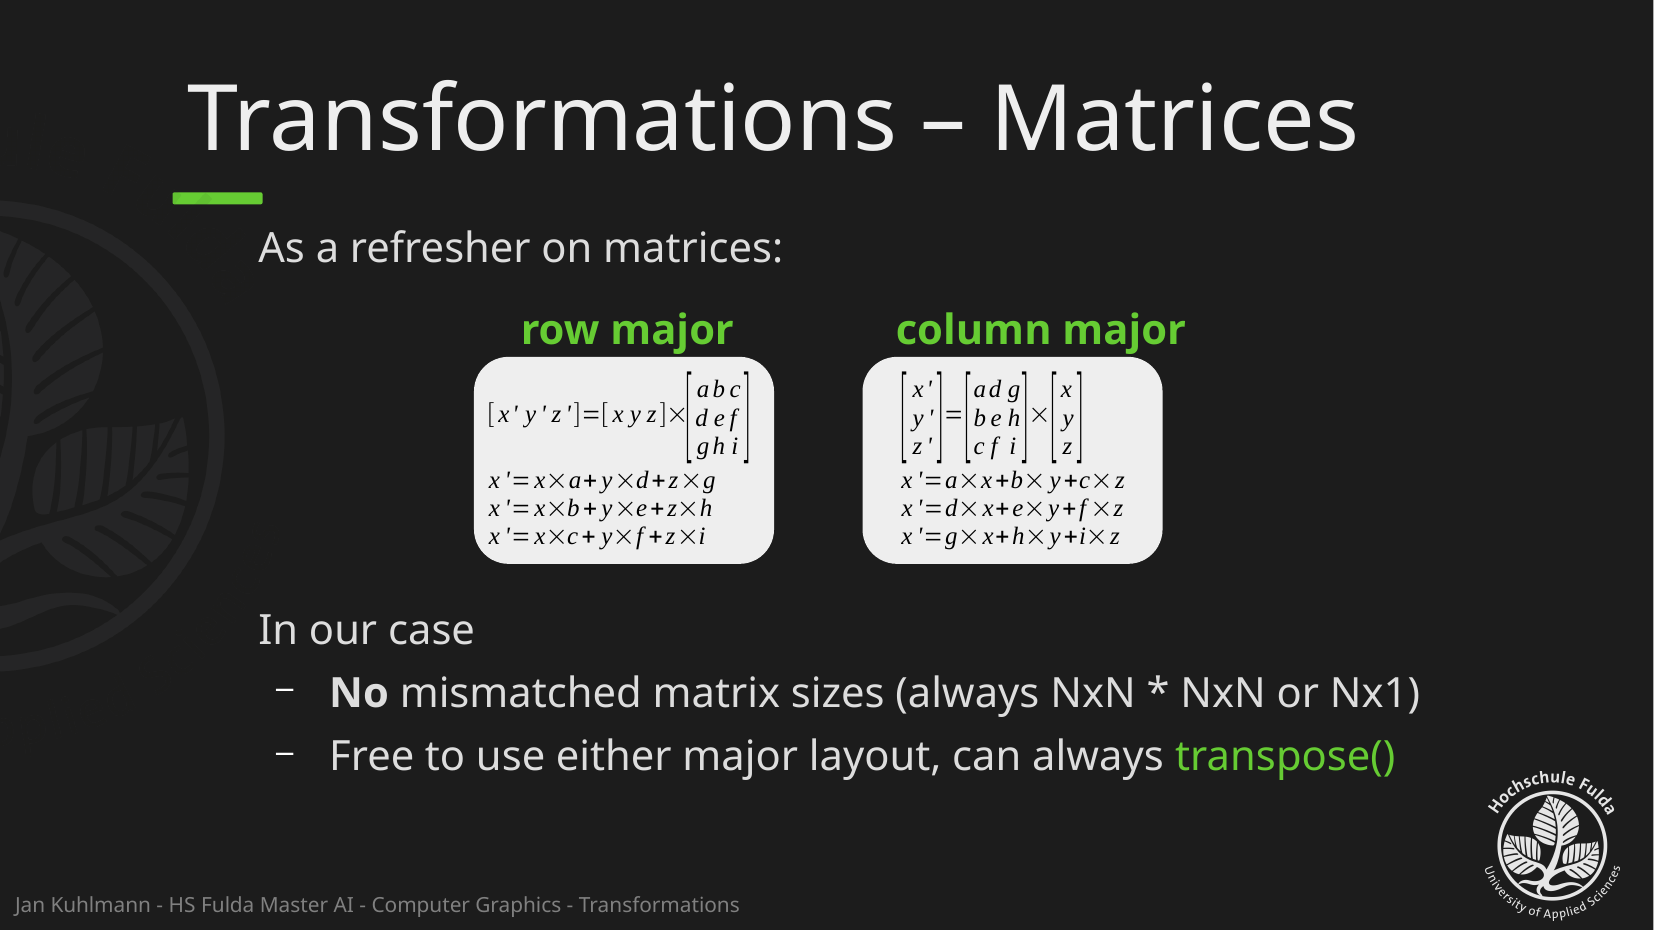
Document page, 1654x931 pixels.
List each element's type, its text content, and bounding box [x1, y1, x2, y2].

list row major [450, 301, 788, 383]
list As a refresher on matrices: [187, 217, 826, 301]
text_box [473, 383, 775, 564]
chart [487, 467, 716, 551]
title Transformations – Matrices [187, 37, 1571, 193]
list In our case No mismatched matrix sizes (always NxN * NxN or Nx1) Free to use either major layout, can always transpose() [187, 600, 1463, 788]
chart [900, 467, 1125, 551]
chart [900, 383, 1084, 465]
list column major [825, 300, 1238, 383]
text_box [862, 383, 1163, 564]
chart [487, 383, 751, 465]
picture [1485, 771, 1620, 921]
